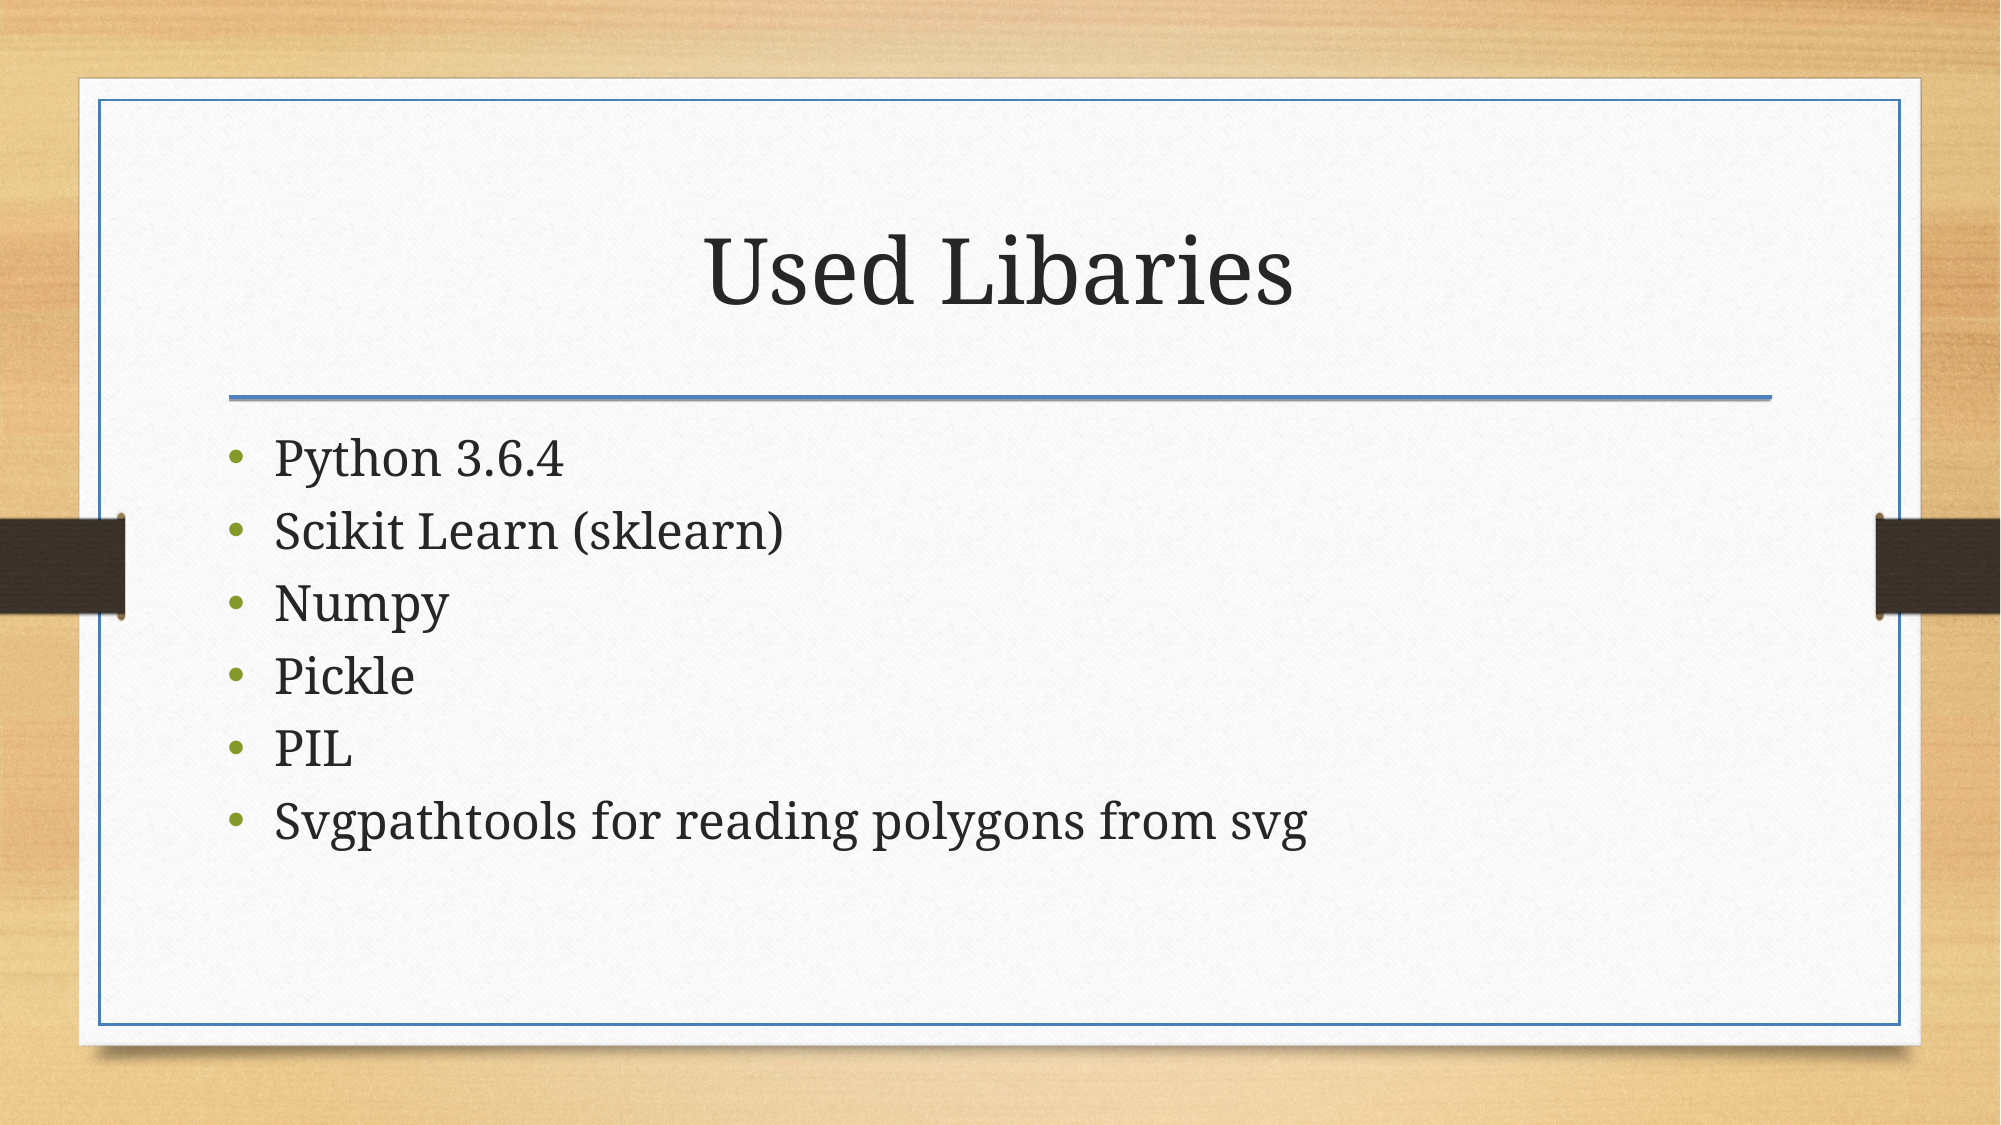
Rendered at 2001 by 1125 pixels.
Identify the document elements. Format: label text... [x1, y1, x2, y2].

text_box Python 3.6.4 Scikit Learn (sklearn) Numpy Pickle PIL Svgpathtools for reading polygons from svg [212, 419, 1788, 964]
text_box Used Libaries [212, 161, 1788, 375]
picture [0, 0, 2001, 1125]
